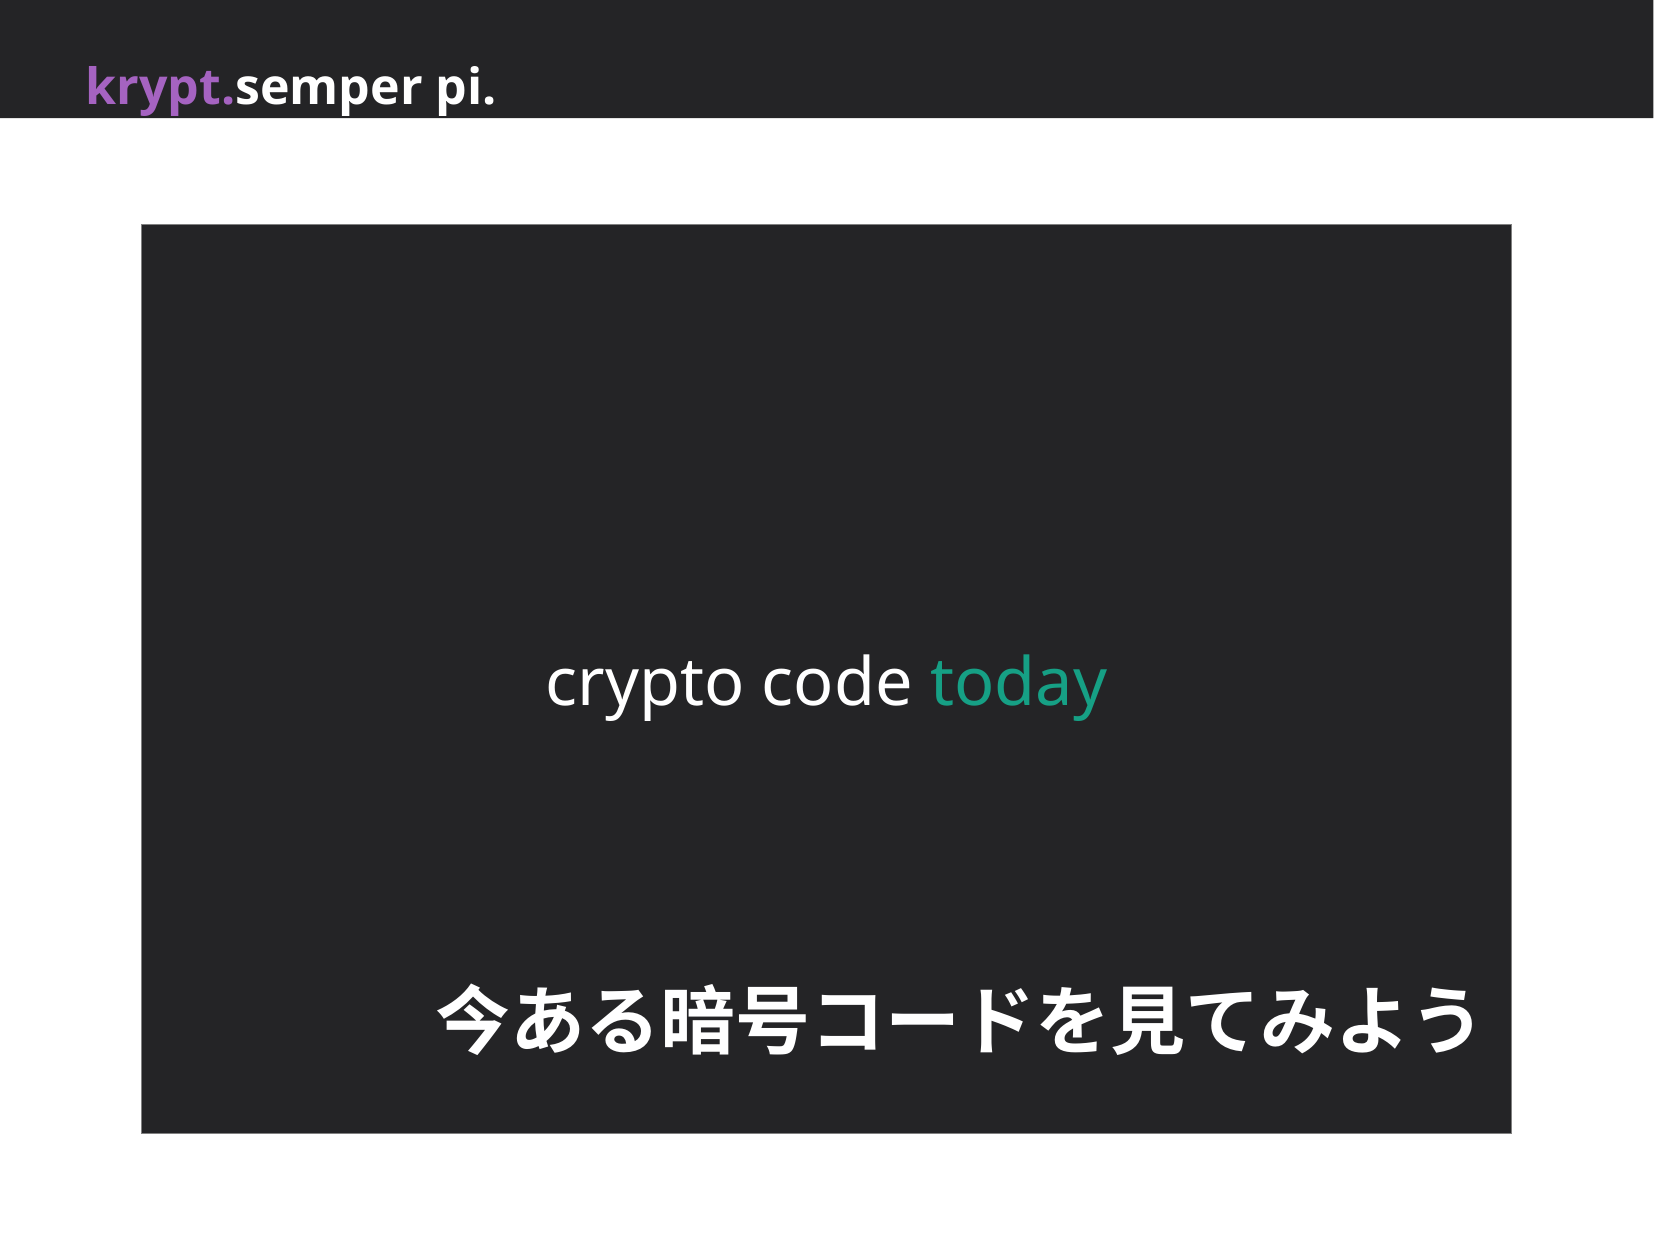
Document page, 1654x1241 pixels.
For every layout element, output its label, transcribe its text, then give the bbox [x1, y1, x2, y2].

text_box krypt.semper pi. [70, 43, 544, 119]
text_box crypto code today [141, 224, 1512, 1134]
text_box [0, 0, 1654, 119]
text_box 今ある暗号コードを見てみよう [153, 909, 1501, 1123]
